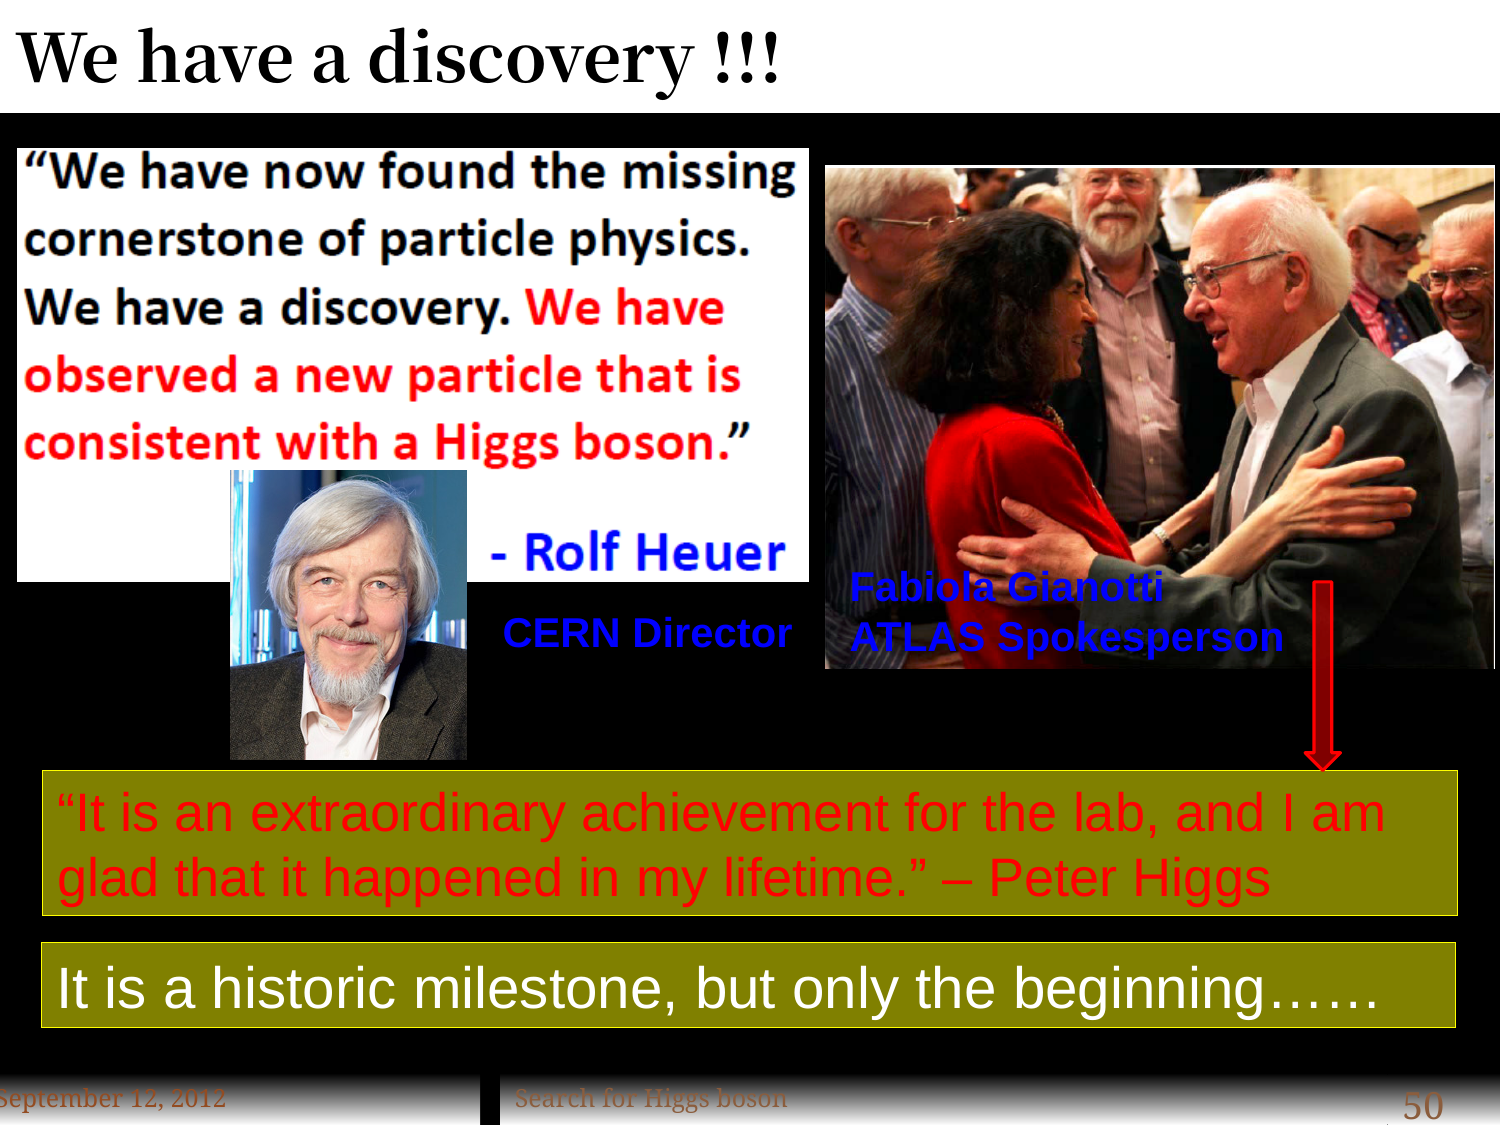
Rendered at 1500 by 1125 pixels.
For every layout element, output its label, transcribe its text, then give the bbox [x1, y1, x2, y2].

text_box [1305, 581, 1341, 771]
title We have a discovery !!! [0, 0, 1500, 113]
text_box CERN Director [487, 597, 808, 663]
text_box Fabiola Gianotti ATLAS Spokesperson [834, 552, 1300, 668]
slide_number <number> [1387, 1074, 1500, 1125]
text_box It is a historic milestone, but only the beginning…… [41, 942, 1456, 1028]
text_box “It is an extraordinary achievement for the lab, and I am glad that it happened in my lifetime.” – Peter Higgs [42, 770, 1458, 916]
footer Search for Higgs boson [500, 1074, 1387, 1125]
picture [825, 165, 1495, 669]
picture [17, 148, 809, 760]
slide_number September 12, 2012 [0, 1074, 481, 1125]
